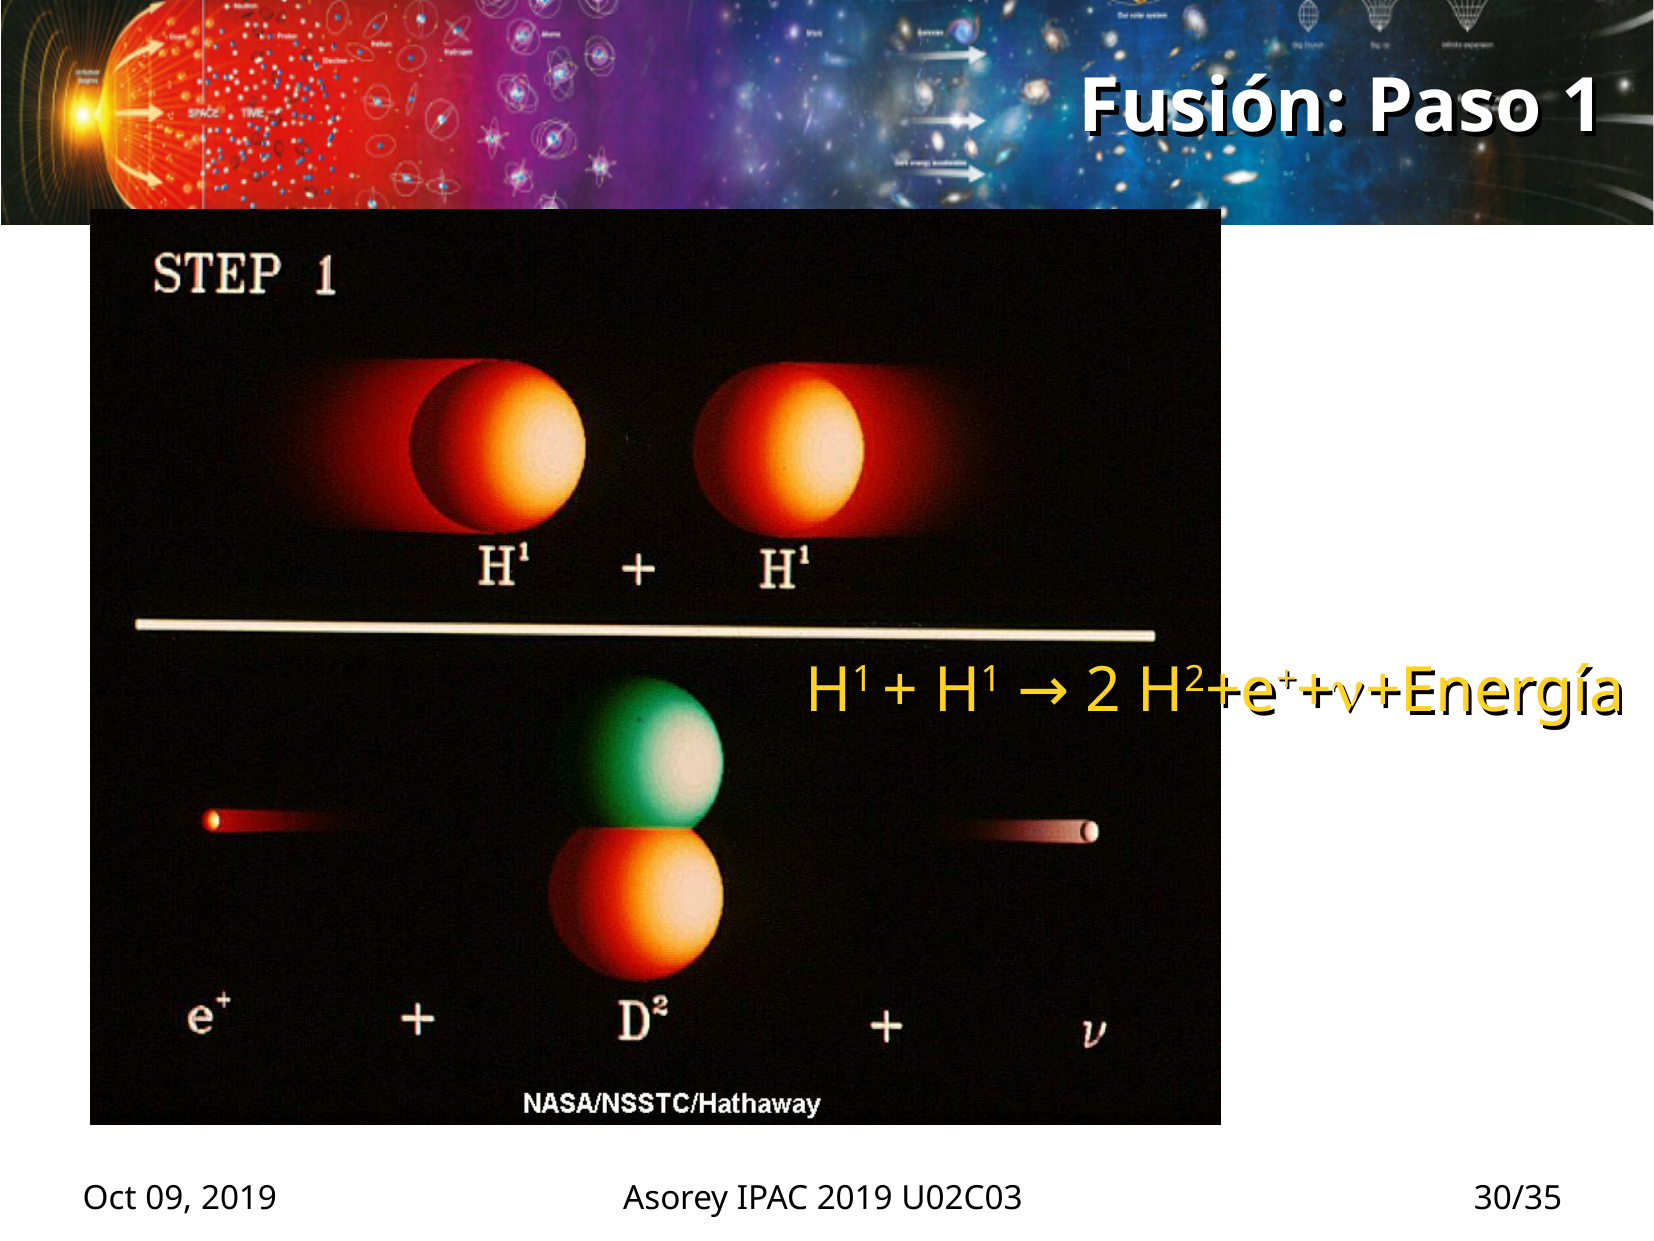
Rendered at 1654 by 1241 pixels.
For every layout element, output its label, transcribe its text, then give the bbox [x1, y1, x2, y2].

picture [1, 0, 1654, 1126]
list H1 + H1 → 2 H2+e++n+Energía [735, 645, 1651, 751]
title Fusión: Paso 1 [45, 15, 1606, 191]
